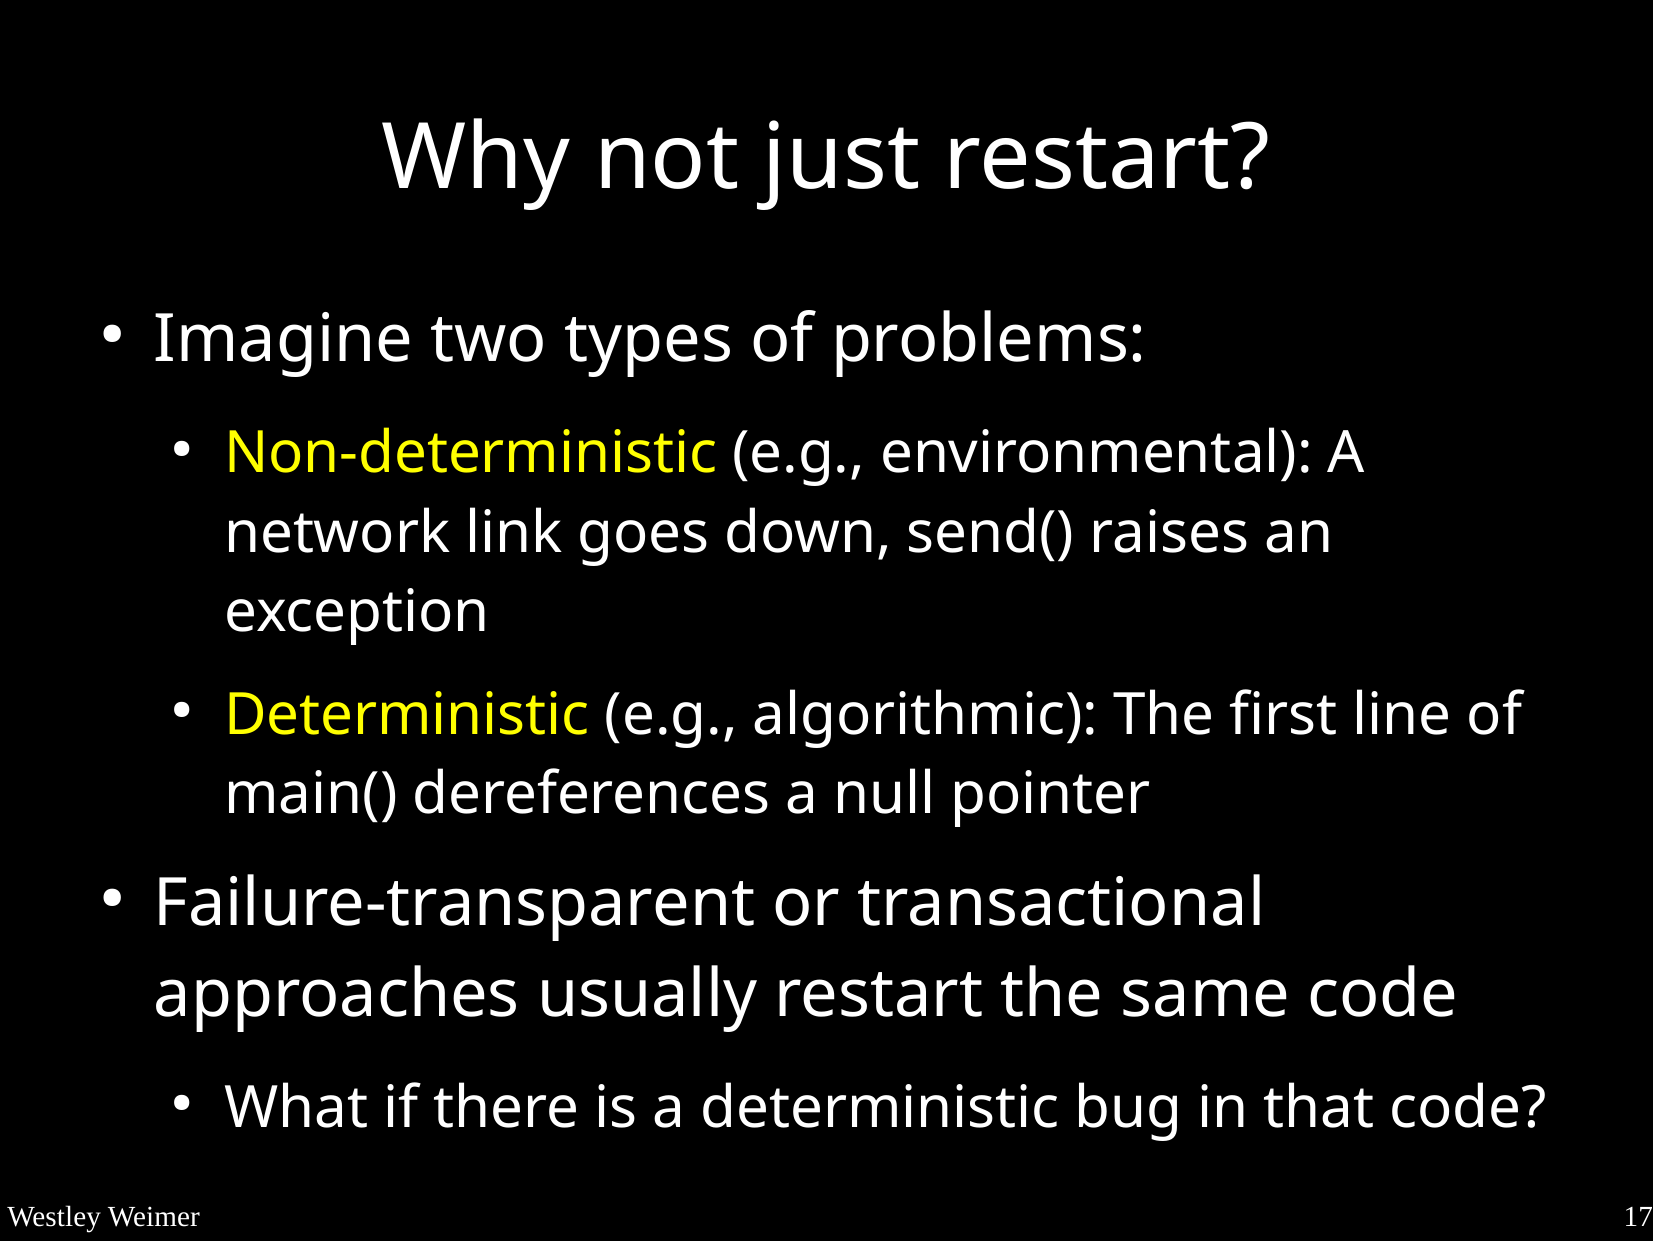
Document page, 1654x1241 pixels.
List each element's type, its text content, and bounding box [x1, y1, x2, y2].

list Imagine two types of problems: Non-deterministic (e.g., environmental): A network link goes down, send() raises an exception Deterministic (e.g., algorithmic): The first line of main() dereferences a null pointer Failure-transparent or transactional approaches usually restart the same code What if there is a deterministic bug in that code? [82, 290, 1571, 1109]
title Why not just restart? [82, 49, 1571, 257]
